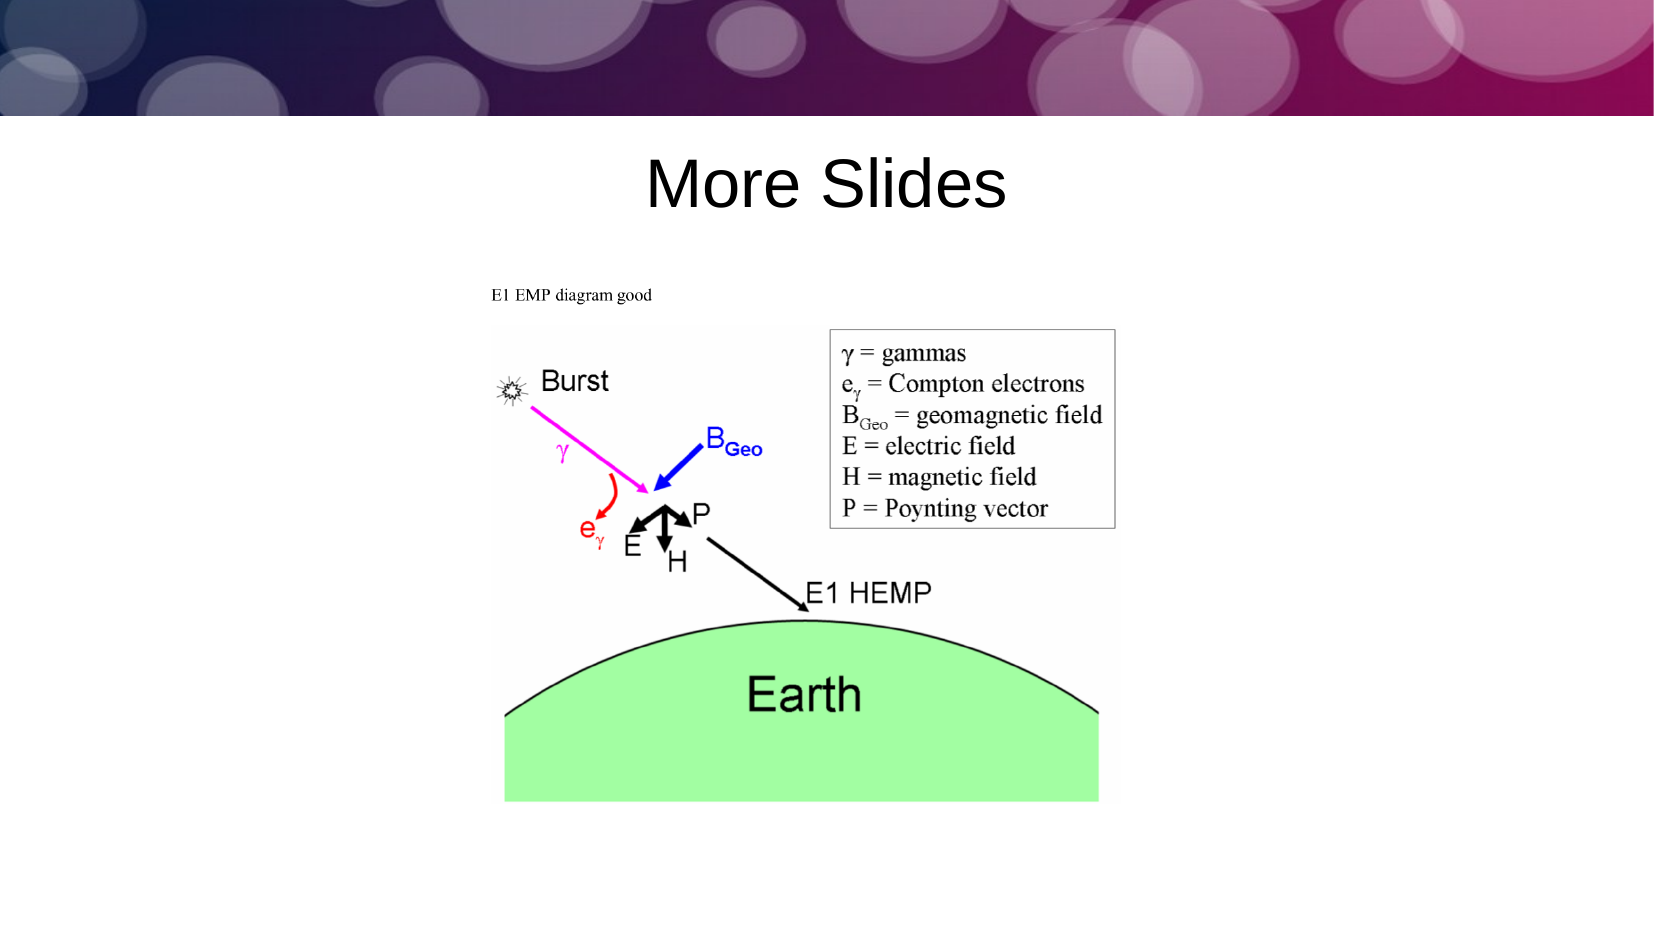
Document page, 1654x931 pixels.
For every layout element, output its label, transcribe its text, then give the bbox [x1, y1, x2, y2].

title More Slides [82, 119, 1571, 249]
picture [468, 274, 1185, 815]
picture [0, 0, 1654, 116]
